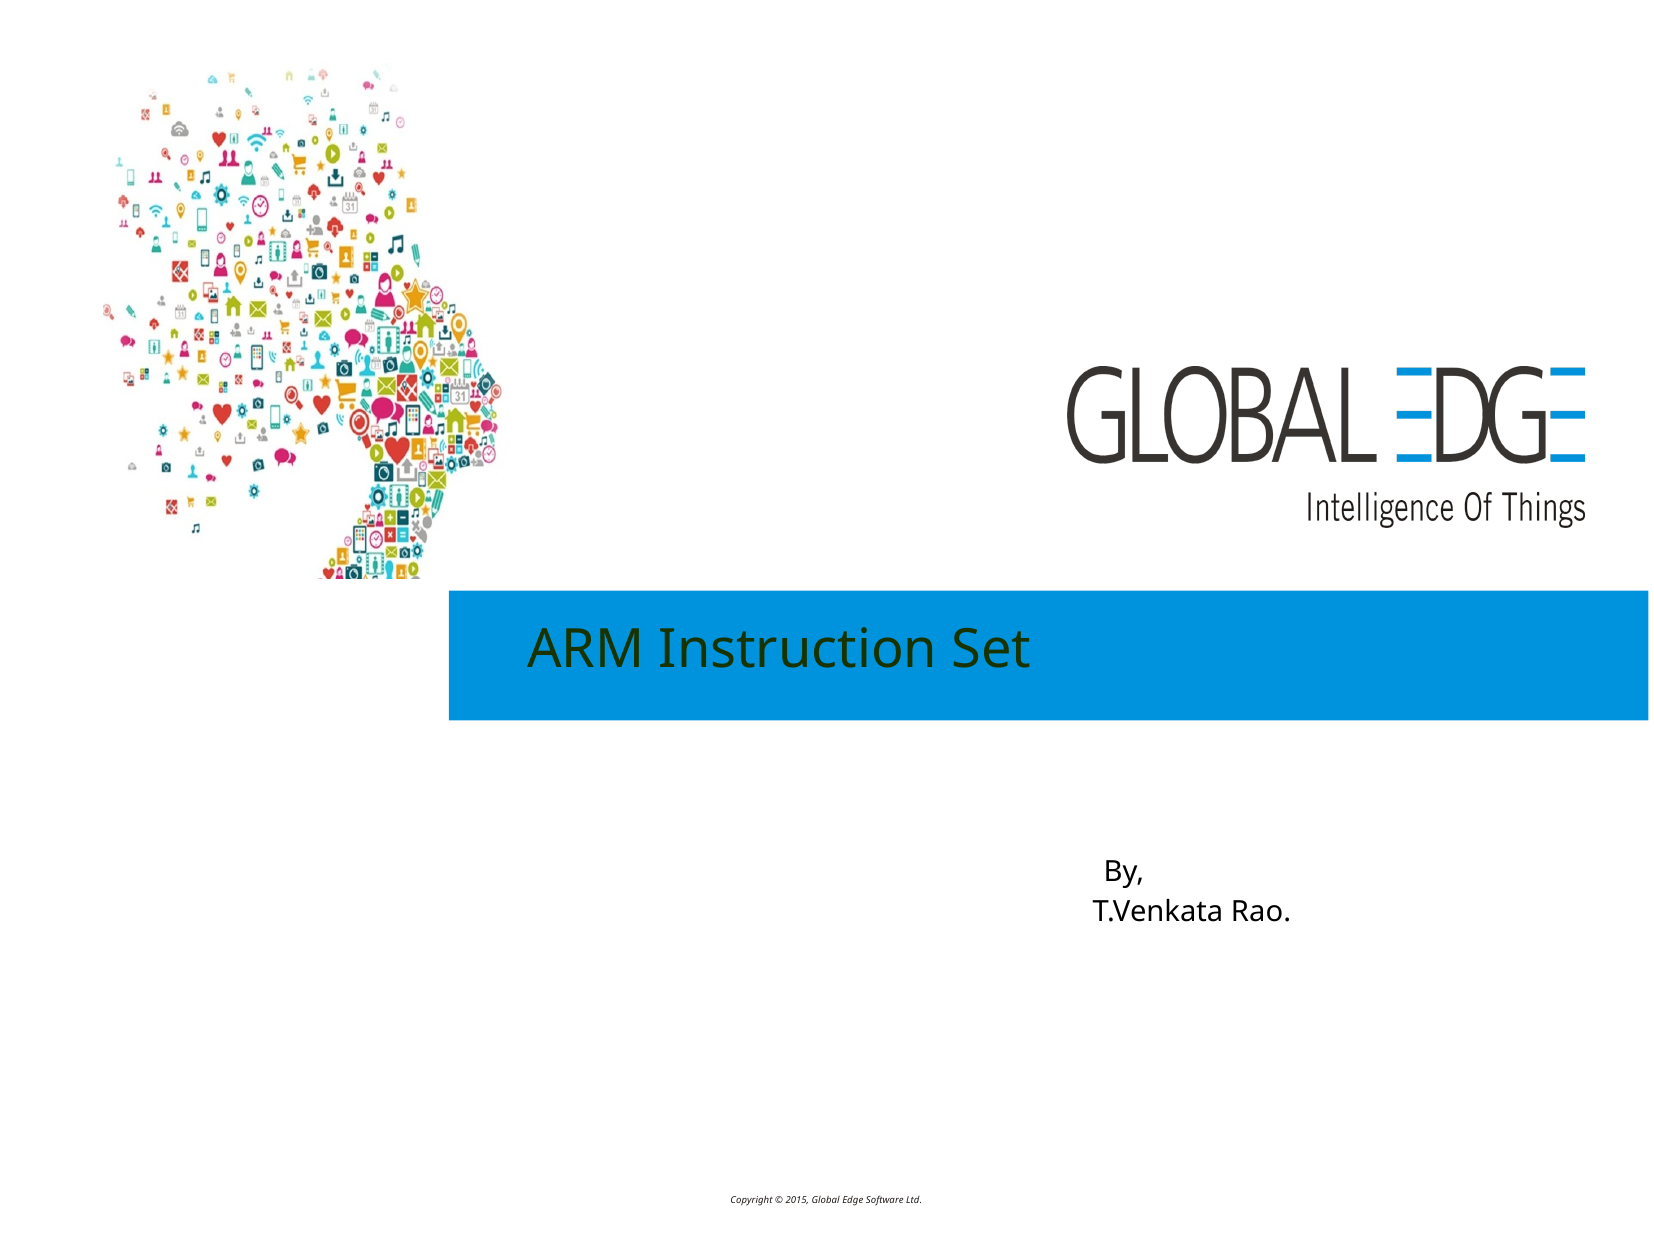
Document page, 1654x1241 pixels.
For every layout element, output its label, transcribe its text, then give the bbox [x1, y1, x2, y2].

text_box ARM Instruction Set [484, 601, 1649, 721]
title [448, 590, 1649, 721]
text_box By, T.Venkata Rao. [781, 802, 1628, 1078]
picture [103, 0, 520, 579]
picture [1067, 366, 1585, 528]
